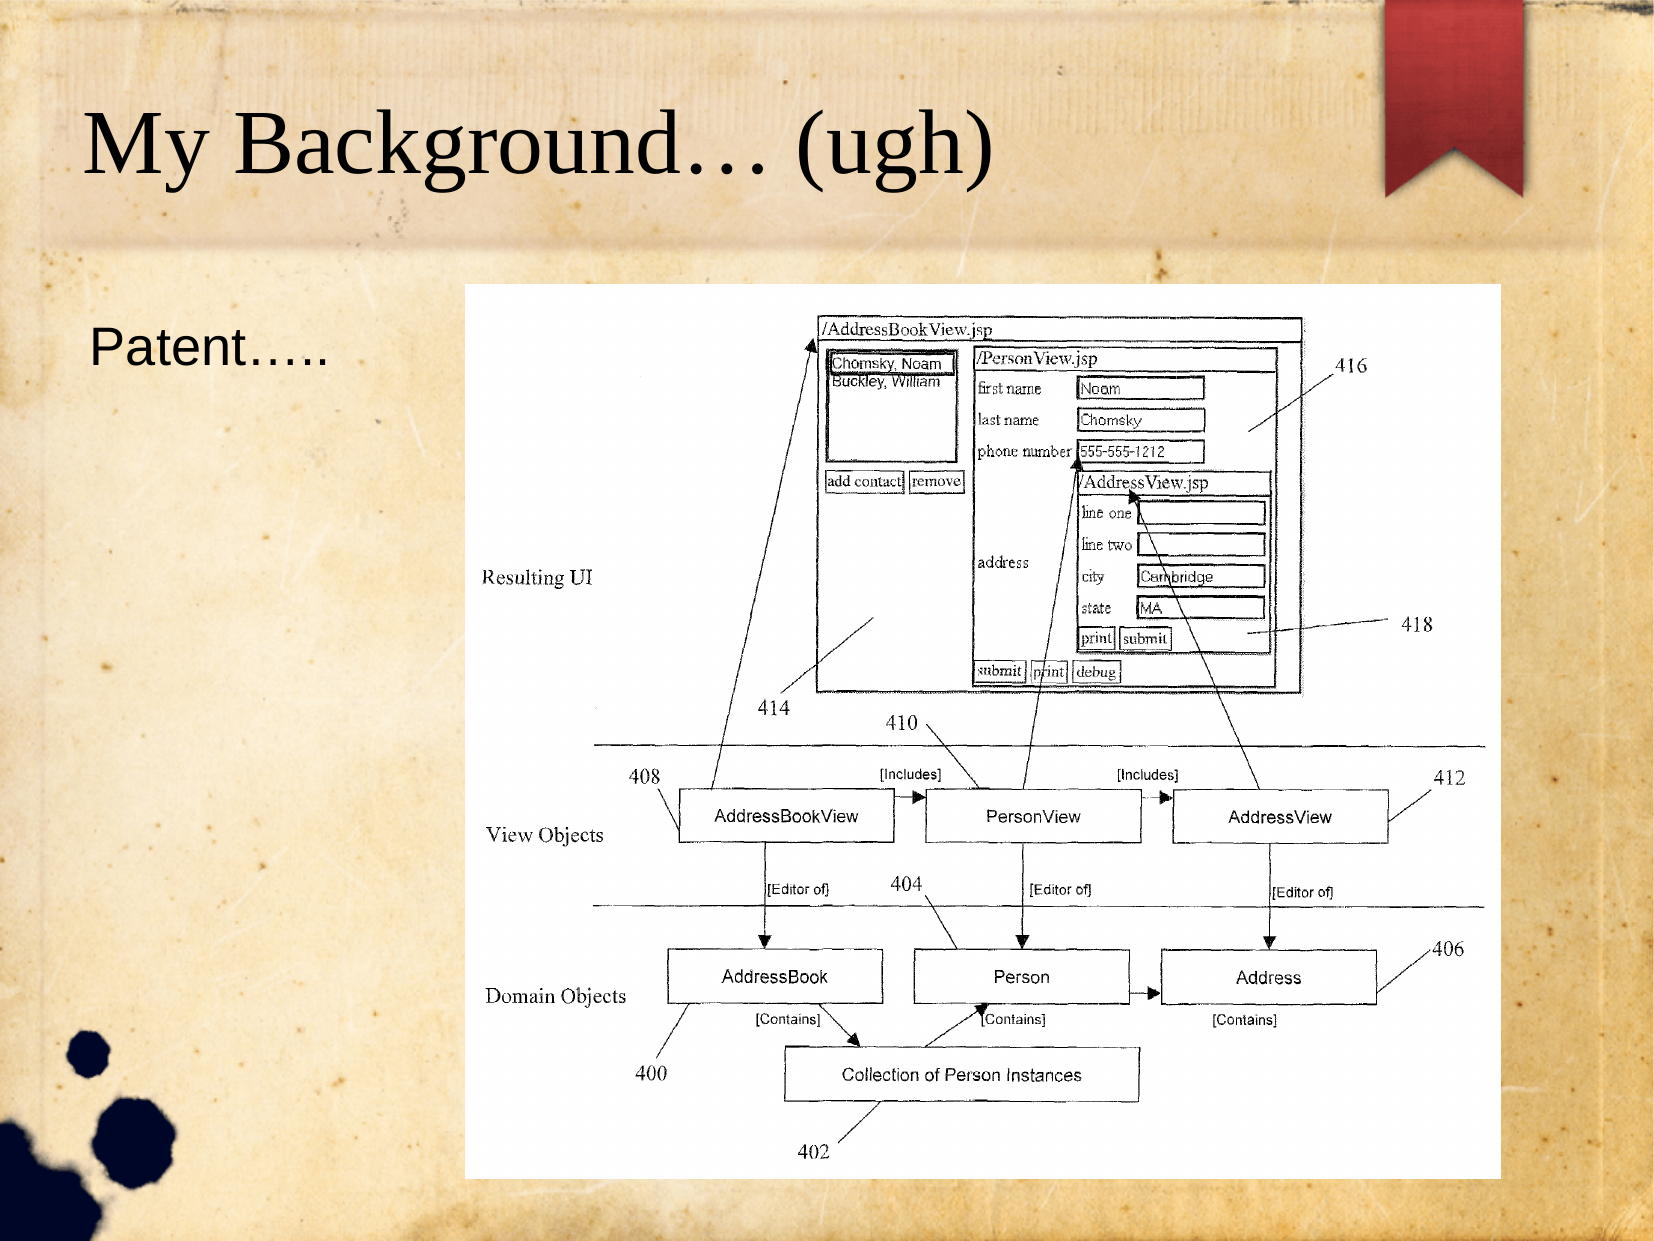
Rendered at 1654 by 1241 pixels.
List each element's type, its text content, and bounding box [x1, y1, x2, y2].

text_box Patent….. [75, 309, 465, 451]
title My Background… (ugh) [82, 49, 1347, 237]
picture [0, 0, 1654, 1241]
